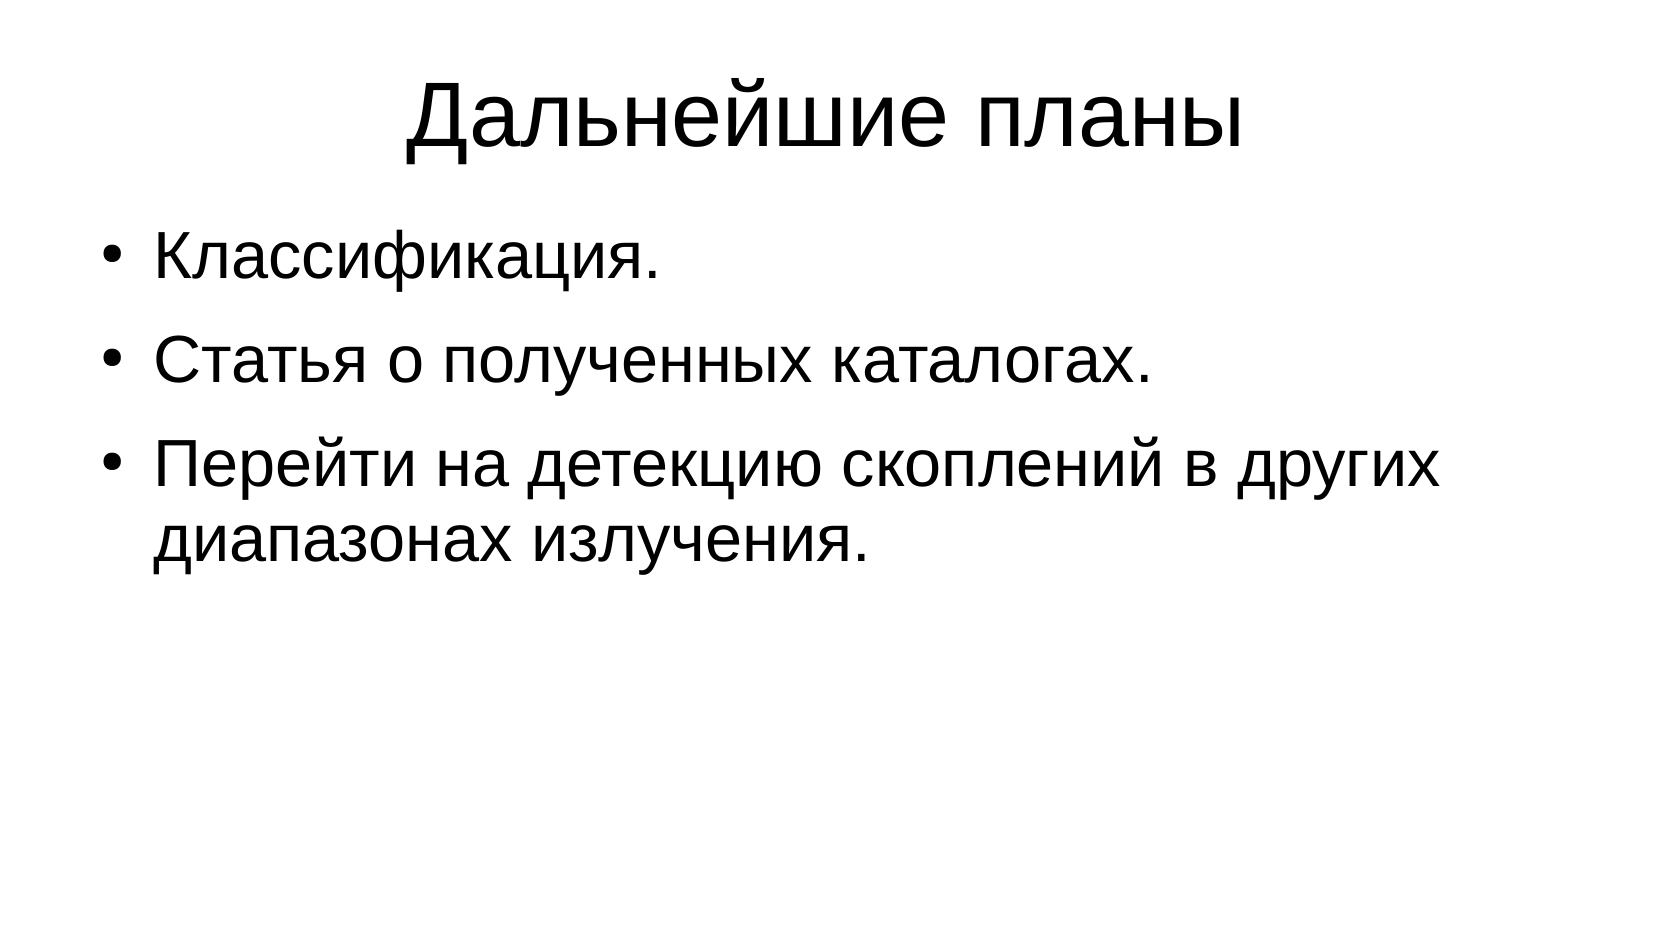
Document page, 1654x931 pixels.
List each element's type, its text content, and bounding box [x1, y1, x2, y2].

title Дальнейшие планы [82, 37, 1571, 193]
list Классификация. Статья о полученных каталогах. Перейти на детекцию скоплений в других диапазонах излучения. [82, 217, 1571, 758]
